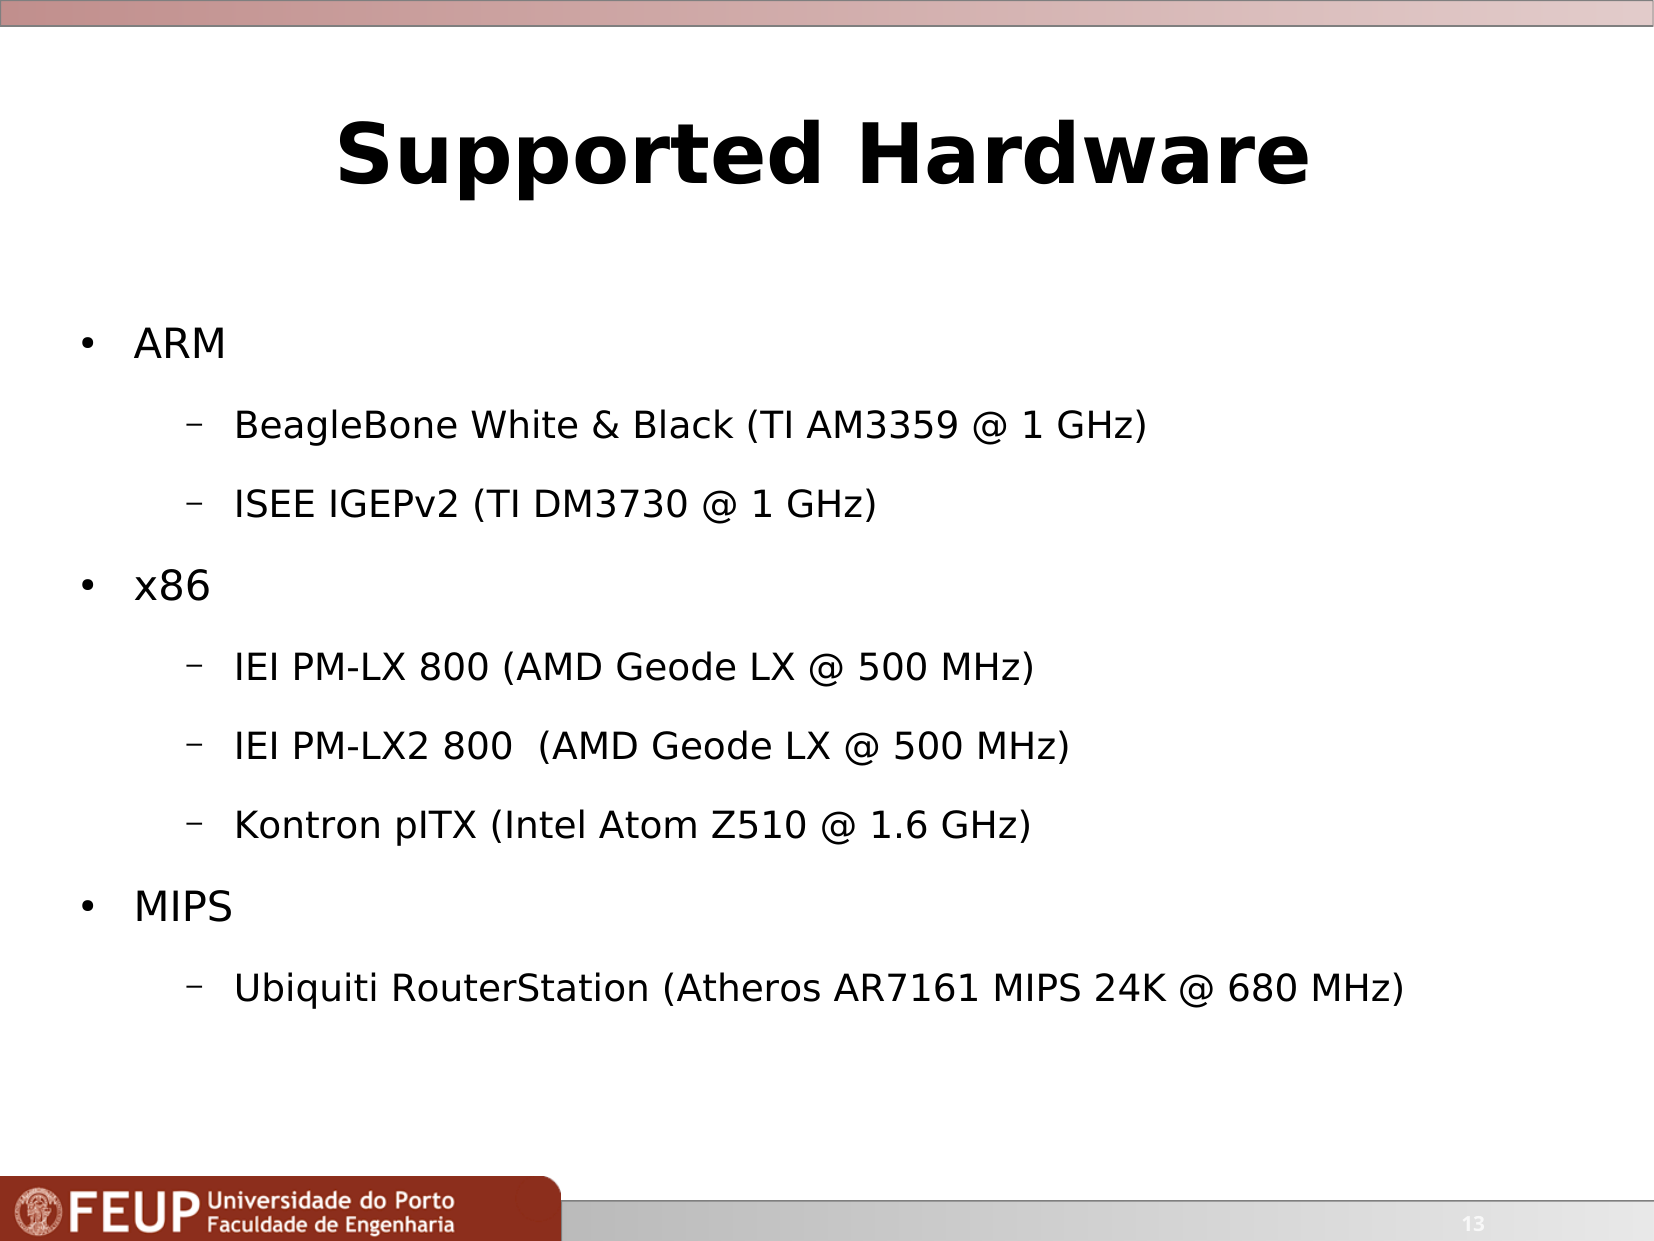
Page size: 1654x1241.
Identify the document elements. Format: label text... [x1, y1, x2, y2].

title Supported Hardware [64, 70, 1582, 239]
list ARM BeagleBone White & Black (TI AM3359 @ 1 GHz) ISEE IGEPv2 (TI DM3730 @ 1 GHz) x86 IEI PM-LX 800 (AMD Geode LX @ 500 MHz) IEI PM-LX2 800 (AMD Geode LX @ 500 MHz) Kontron pITX (Intel Atom Z510 @ 1.6 GHz) MIPS Ubiquiti RouterStation (Atheros AR7161 MIPS 24K @ 680 MHz) [62, 319, 1589, 1040]
picture [0, 1176, 561, 1241]
